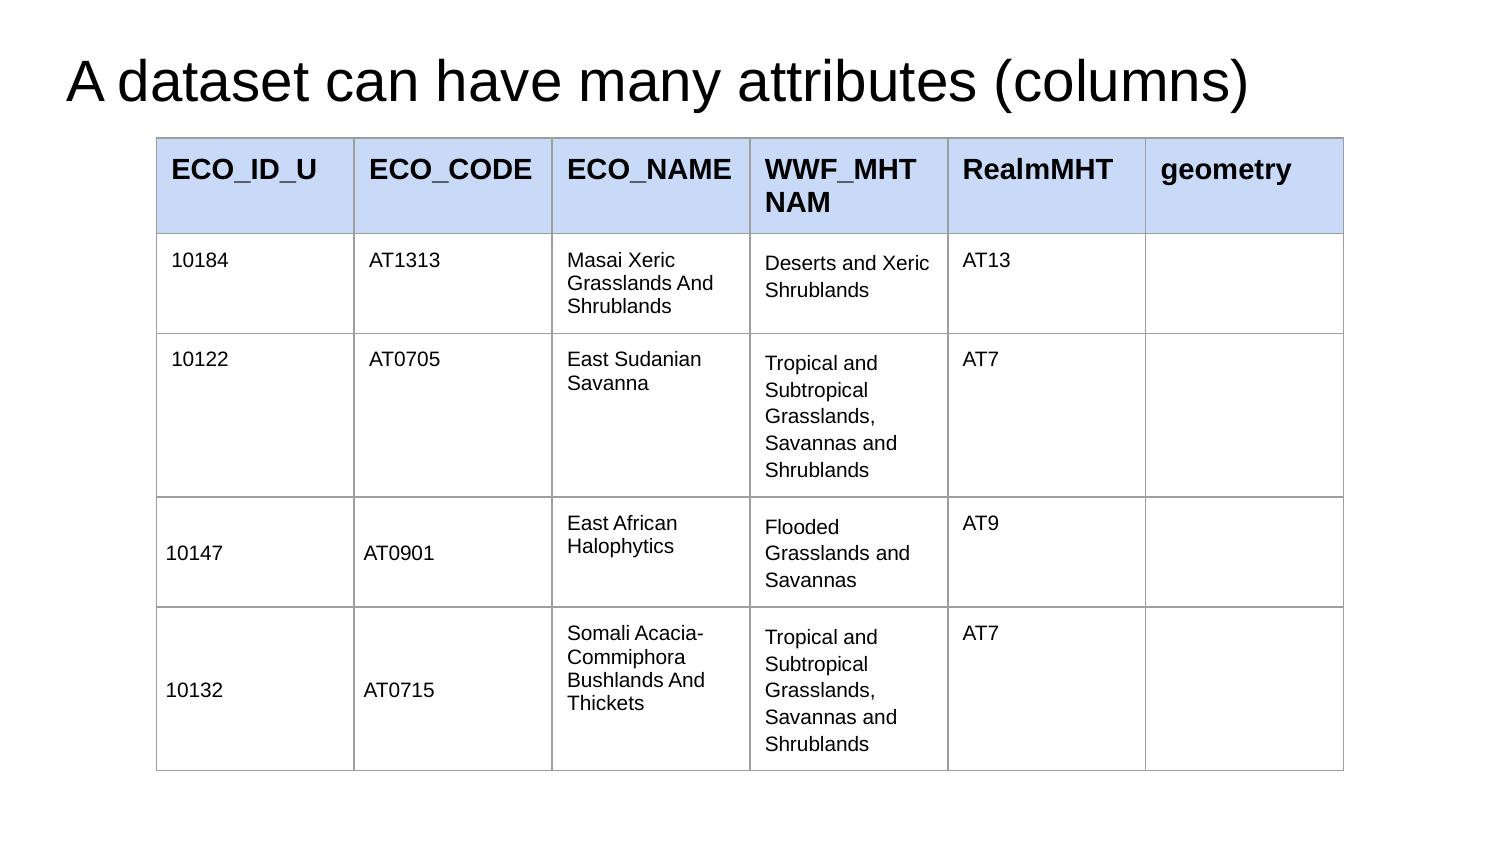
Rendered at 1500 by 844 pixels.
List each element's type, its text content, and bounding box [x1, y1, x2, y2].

table_cell AT0705 [355, 334, 551, 496]
table_cell AT7 [949, 608, 1145, 770]
table_cell Tropical and Subtropical Grasslands, Savannas and Shrublands [751, 608, 947, 770]
table_cell Deserts and Xeric Shrublands [751, 234, 947, 333]
table_cell AT1313 [355, 234, 551, 333]
table_cell [1146, 334, 1343, 496]
table_cell [1146, 608, 1343, 770]
table_cell Tropical and Subtropical Grasslands, Savannas and Shrublands [751, 334, 947, 496]
table_cell Flooded Grasslands and Savannas [751, 498, 947, 606]
table_cell AT0901 [355, 498, 551, 606]
table_cell AT7 [949, 334, 1145, 496]
table_header WWF_MHTNAM [751, 139, 947, 233]
table_header ECO_ID_U [157, 139, 353, 233]
table_cell 10132 [157, 608, 353, 770]
table_cell East Sudanian Savanna [553, 334, 749, 496]
table_cell 10184 [157, 234, 353, 333]
table_cell AT13 [949, 234, 1145, 333]
table_header geometry [1146, 139, 1343, 233]
table_cell AT9 [949, 498, 1145, 606]
table_cell AT0715 [355, 608, 551, 770]
title A dataset can have many attributes (columns) [51, 28, 1449, 123]
table_cell 10122 [157, 334, 353, 496]
table_cell [1146, 234, 1343, 333]
table_cell 10147 [157, 498, 353, 606]
table_header ECO_CODE [355, 139, 551, 233]
table_cell Masai Xeric Grasslands And Shrublands [553, 234, 749, 333]
table_header RealmMHT [949, 139, 1145, 233]
table_cell [1146, 498, 1343, 606]
table_header ECO_NAME [553, 139, 749, 233]
table_cell East African Halophytics [553, 498, 749, 606]
table_cell Somali Acacia-Commiphora Bushlands And Thickets [553, 608, 749, 770]
